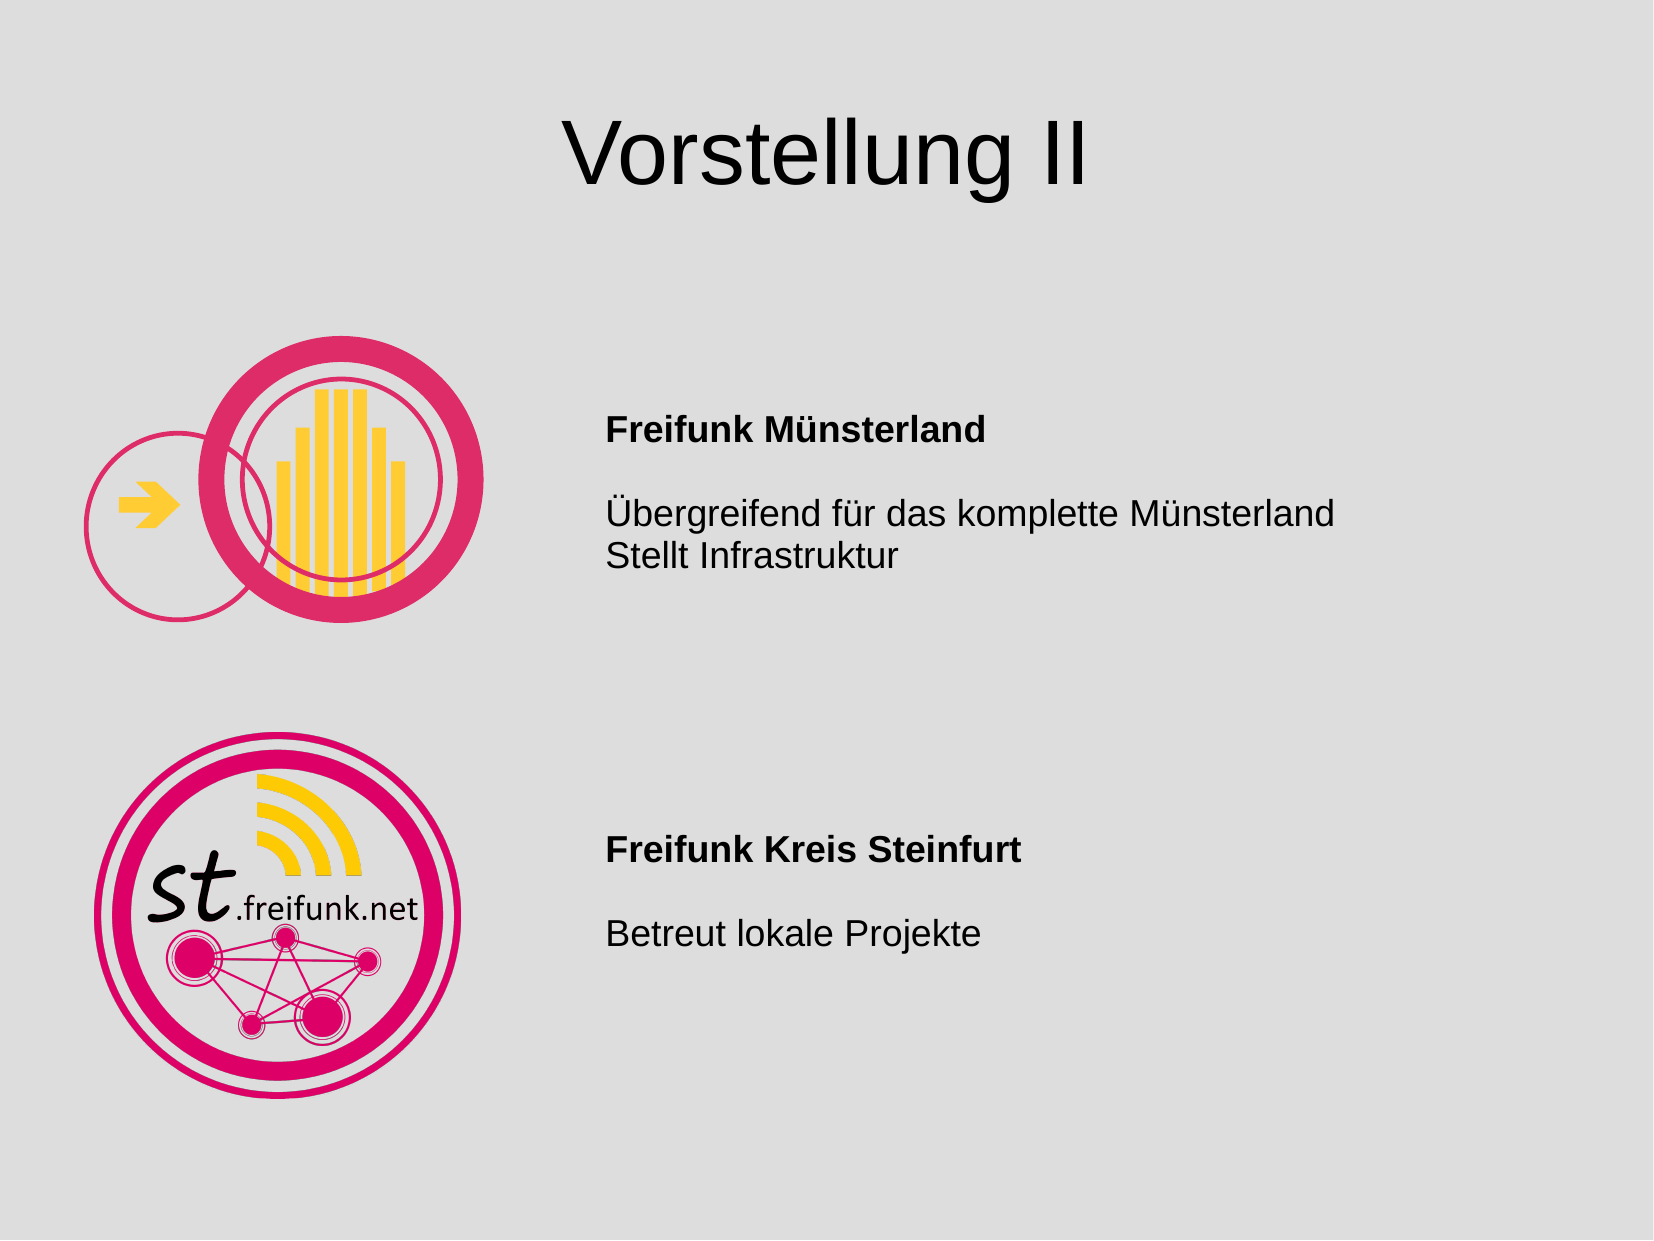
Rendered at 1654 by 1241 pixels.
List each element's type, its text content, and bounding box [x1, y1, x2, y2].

picture [76, 330, 492, 628]
title Vorstellung II [82, 49, 1571, 257]
text_box Freifunk Münsterland Übergreifend für das komplette Münsterland Stellt Infrastruktur Freifunk Kreis Steinfurt Betreut lokale Projekte [590, 401, 1477, 963]
picture [94, 732, 461, 1099]
